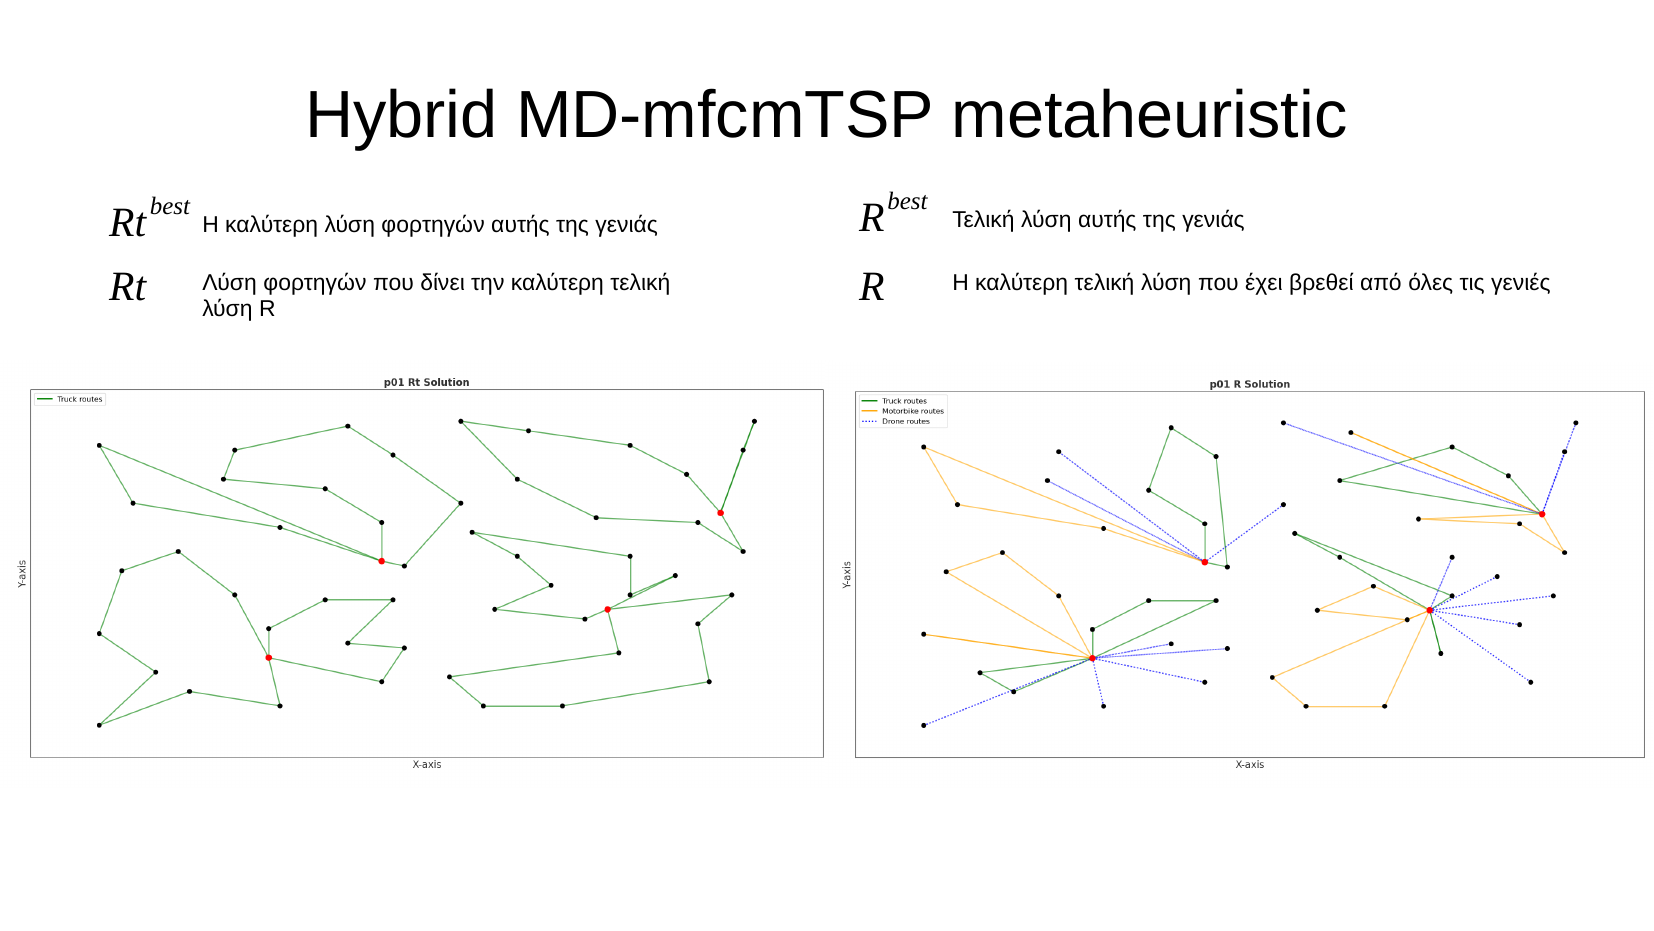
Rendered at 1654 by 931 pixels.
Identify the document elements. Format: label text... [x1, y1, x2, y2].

chart [107, 262, 151, 309]
text_box Η καλύτερη τελική λύση που έχει βρεθεί από όλες τις γενιές [937, 262, 1576, 329]
picture [0, 360, 1654, 788]
text_box Τελική λύση αυτής της γενιάς [937, 199, 1463, 240]
text_box Η καλύτερη λύση φορτηγών αυτής της γενιάς [187, 204, 713, 245]
chart [857, 187, 930, 240]
chart [107, 192, 193, 245]
chart [857, 262, 888, 309]
text_box Λύση φορτηγών που δίνει την καλύτερη τελική λύση R [187, 262, 713, 329]
title Hybrid MD-mfcmTSP metaheuristic [82, 37, 1571, 193]
